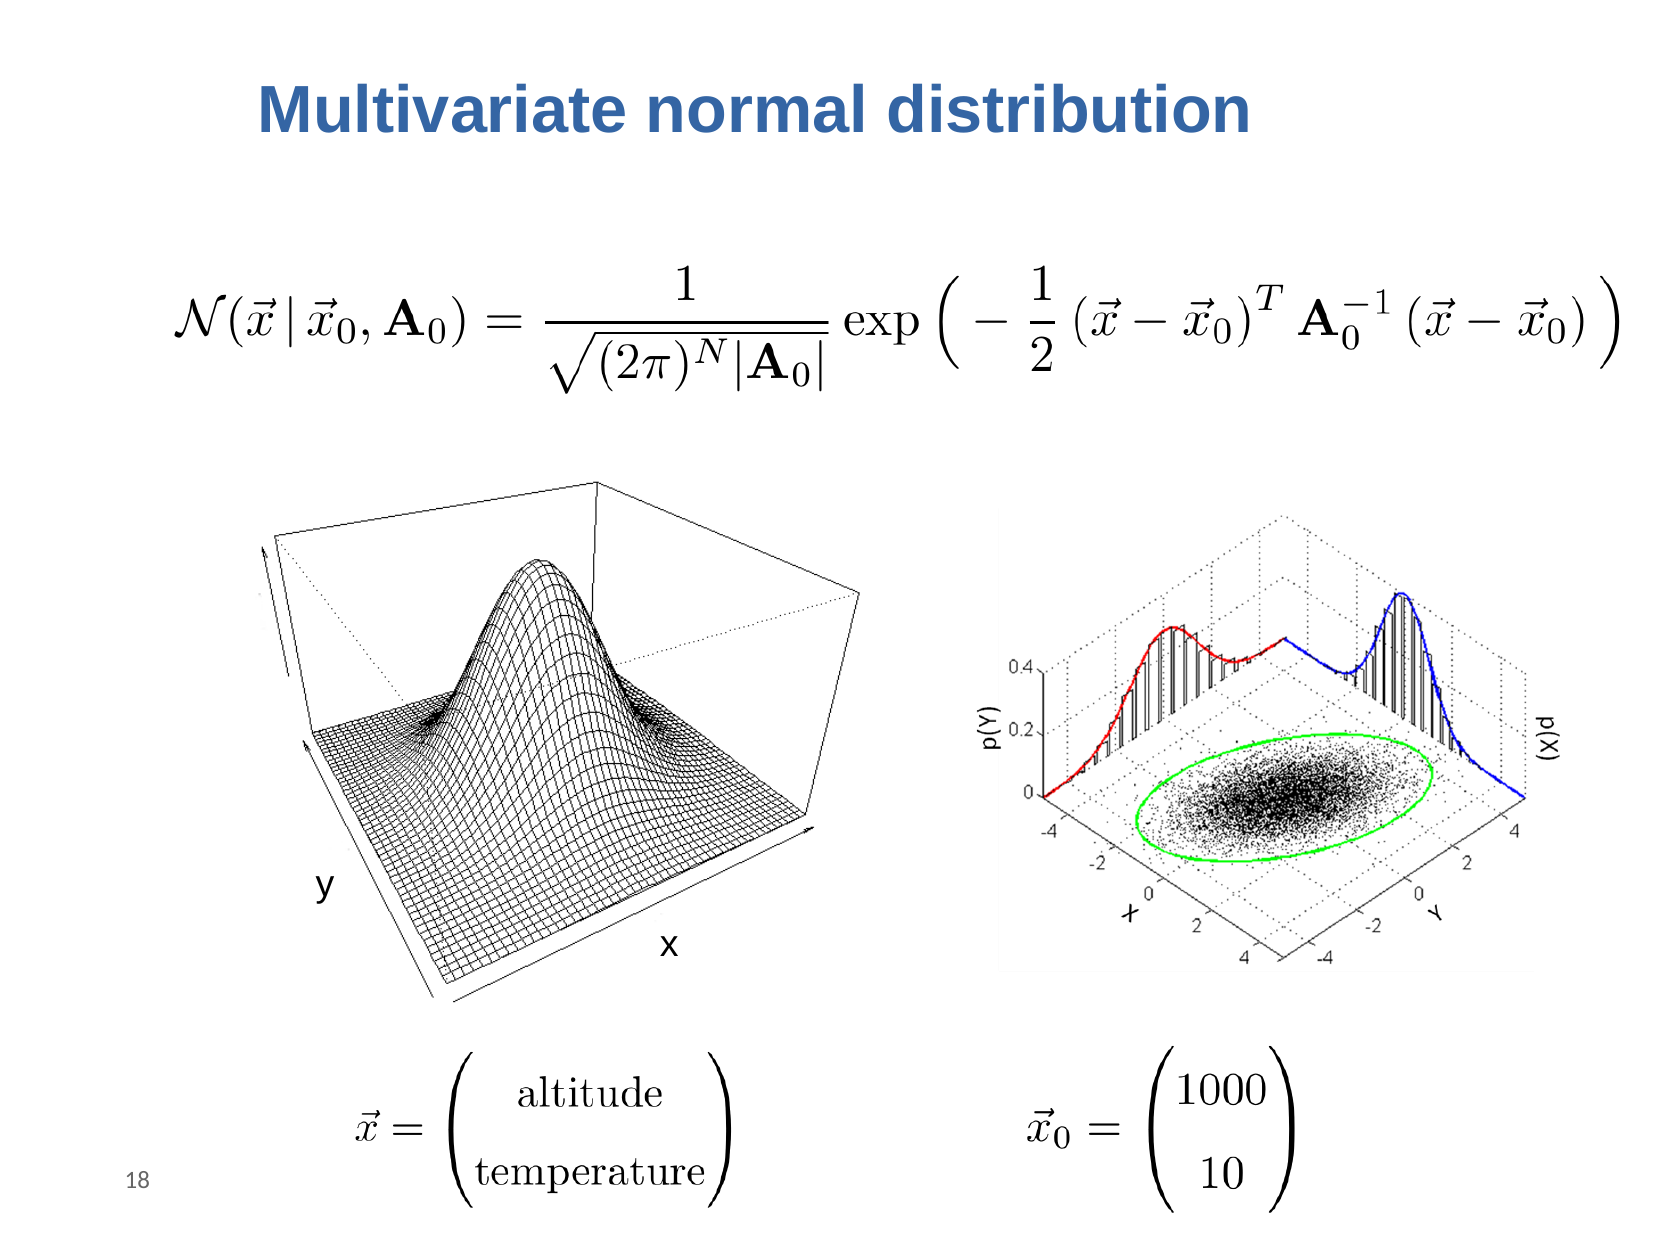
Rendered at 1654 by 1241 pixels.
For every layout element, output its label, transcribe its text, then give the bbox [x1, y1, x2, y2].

picture [960, 506, 1576, 972]
picture [165, 253, 1631, 405]
title Multivariate normal distribution [147, 5, 1365, 213]
text_box y [300, 855, 350, 912]
picture [341, 1045, 738, 1215]
picture [1008, 1036, 1308, 1223]
text_box x [645, 915, 694, 972]
picture [255, 467, 871, 1017]
